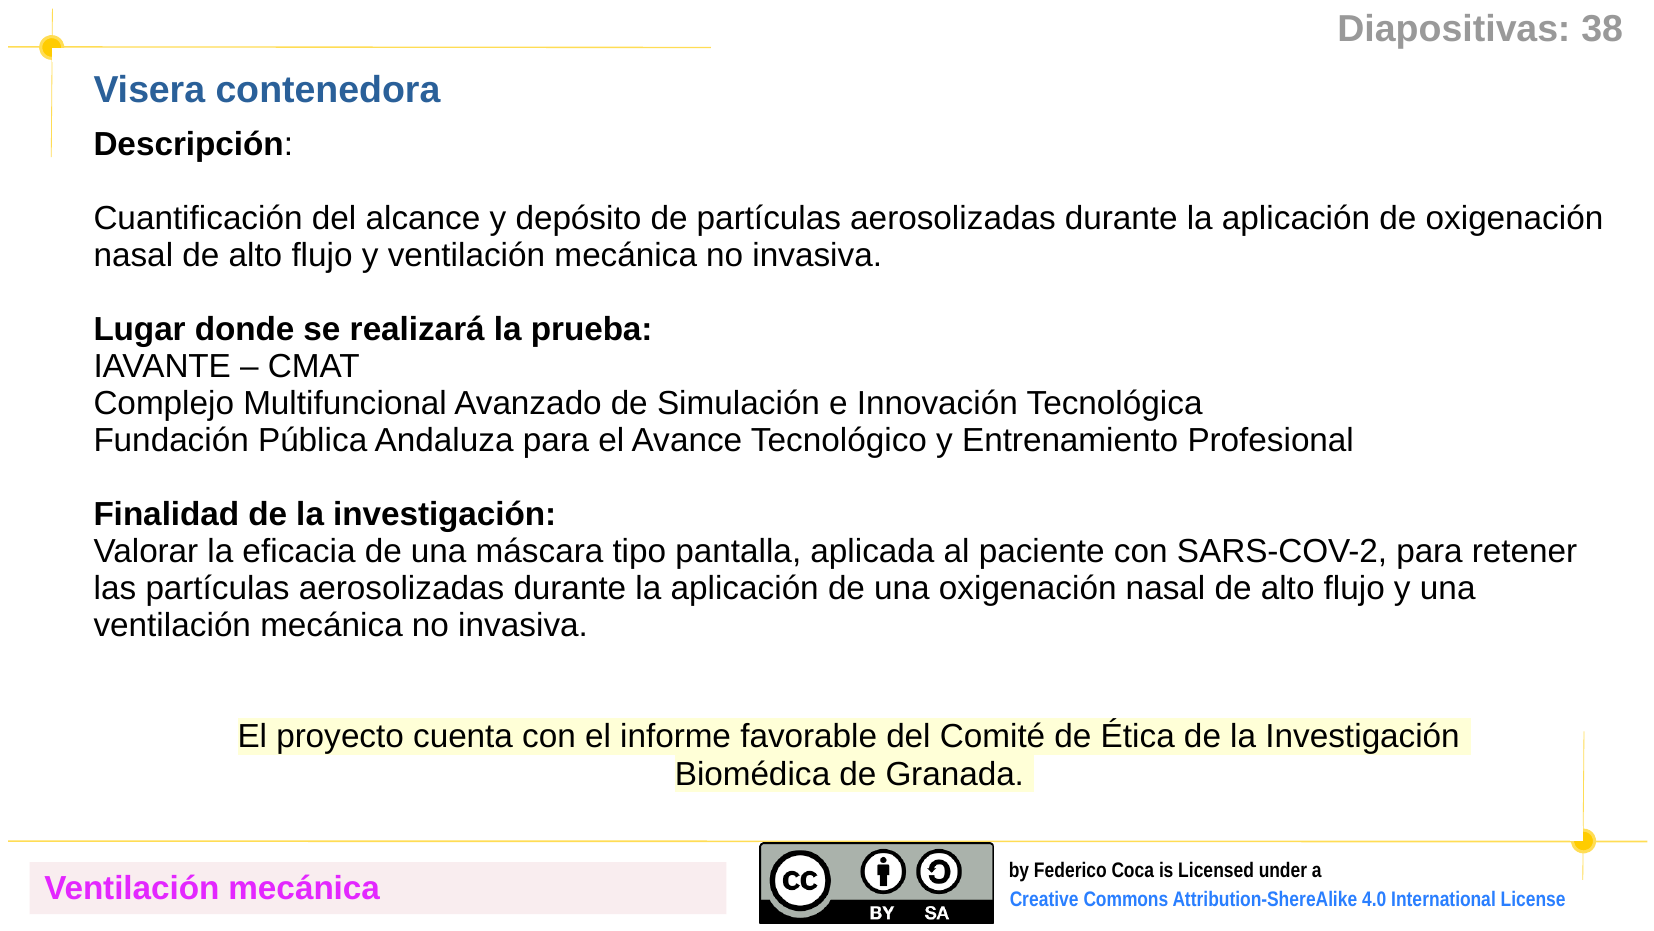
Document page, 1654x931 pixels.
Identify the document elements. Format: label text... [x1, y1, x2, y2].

text_box Ventilación mecánica [29, 862, 727, 915]
text_box Visera contenedora [78, 61, 886, 118]
text_box Diapositivas: 38 [1322, 0, 1644, 57]
text_box Descripción: Cuantificación del alcance y depósito de partículas aerosolizadas durante la aplicación de oxigenación nasal de alto flujo y ventilación mecánica no invasiva. Lugar donde se realizará la prueba: IAVANTE – CMAT Complejo Multifuncional Avanzado de Simulación e Innovación Tecnológica Fundación Pública Andaluza para el Avance Tecnológico y Entrenamiento Profesional Finalidad de la investigación: Valorar la eficacia de una máscara tipo pantalla, aplicada al paciente con SARS-COV-2, para retener las partículas aerosolizadas durante la aplicación de una oxigenación nasal de alto flujo y una ventilación mecánica no invasiva. El proyecto cuenta con el informe favorable del Comité de Ética de la Investigación Biomédica de Granada. [78, 118, 1630, 874]
